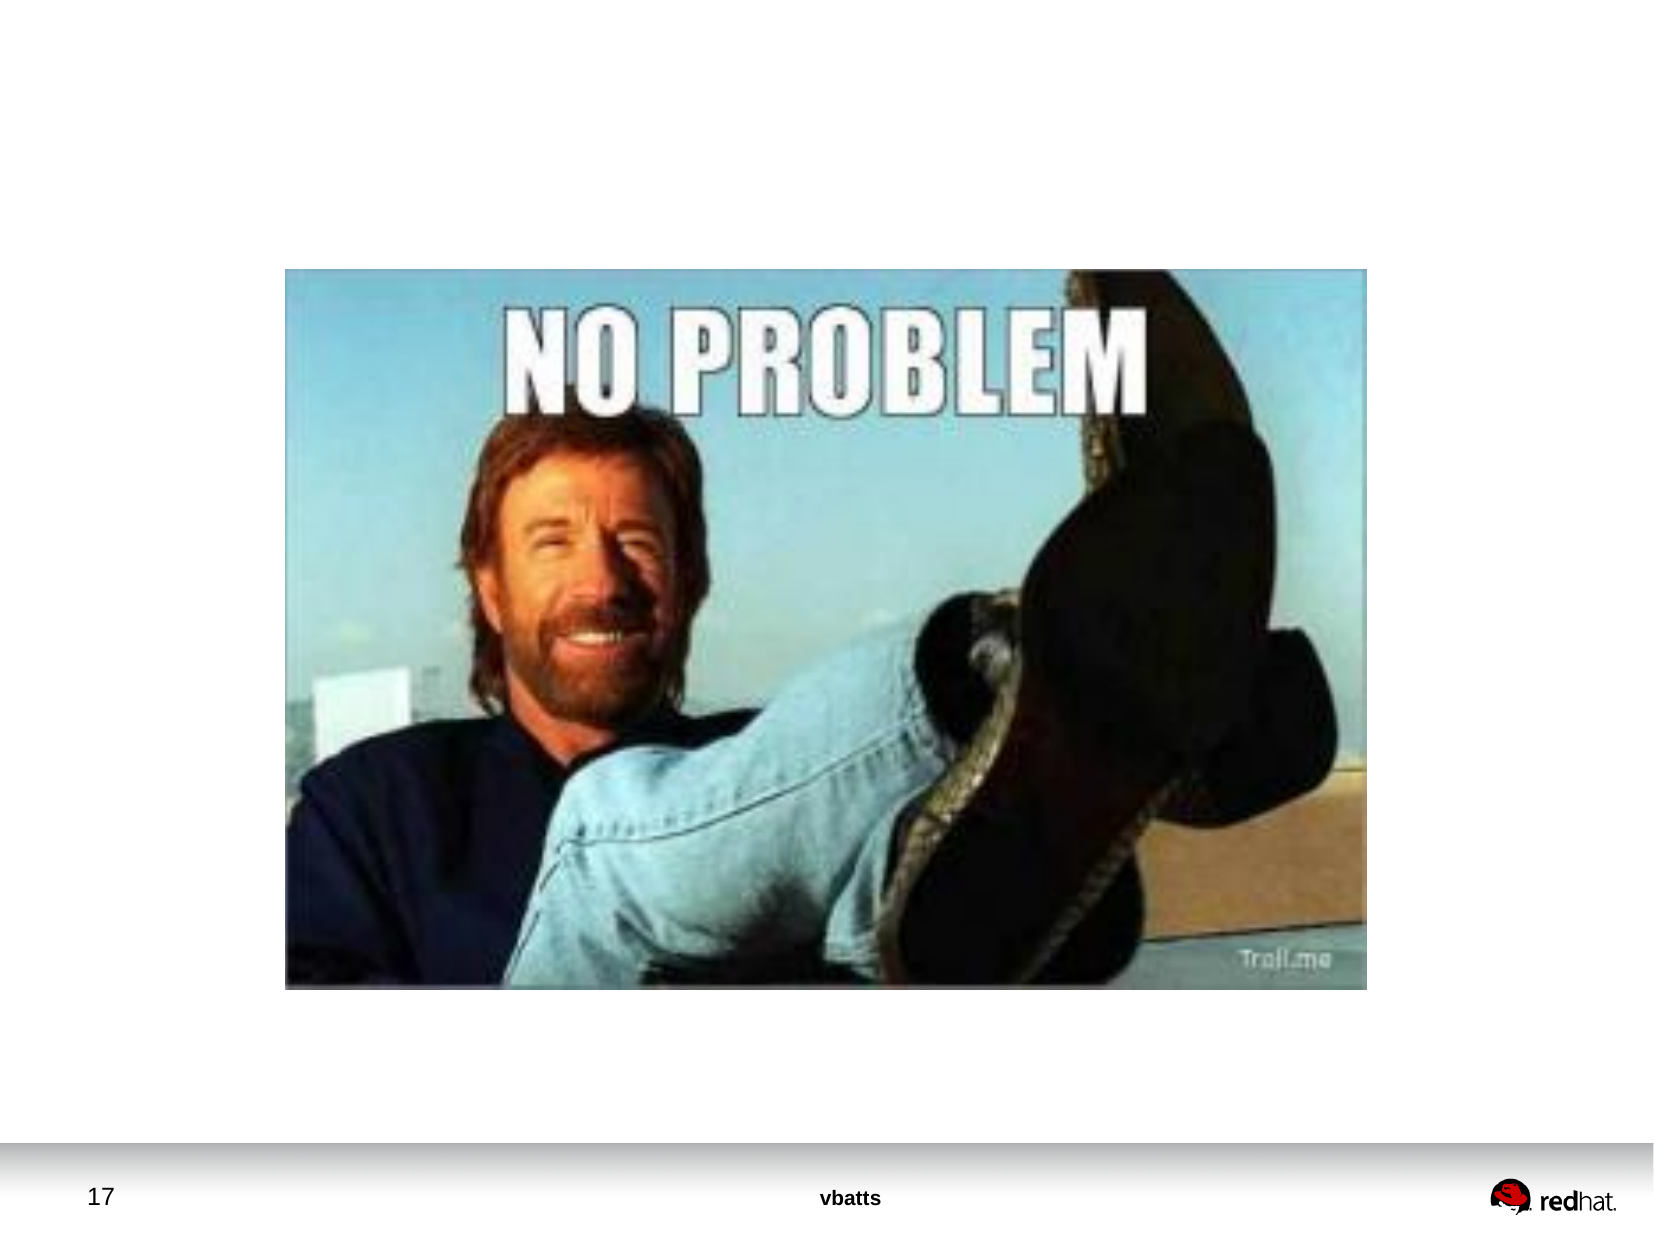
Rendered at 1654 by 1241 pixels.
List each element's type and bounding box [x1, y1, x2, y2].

picture [0, 1143, 1654, 1241]
picture [285, 269, 1367, 990]
